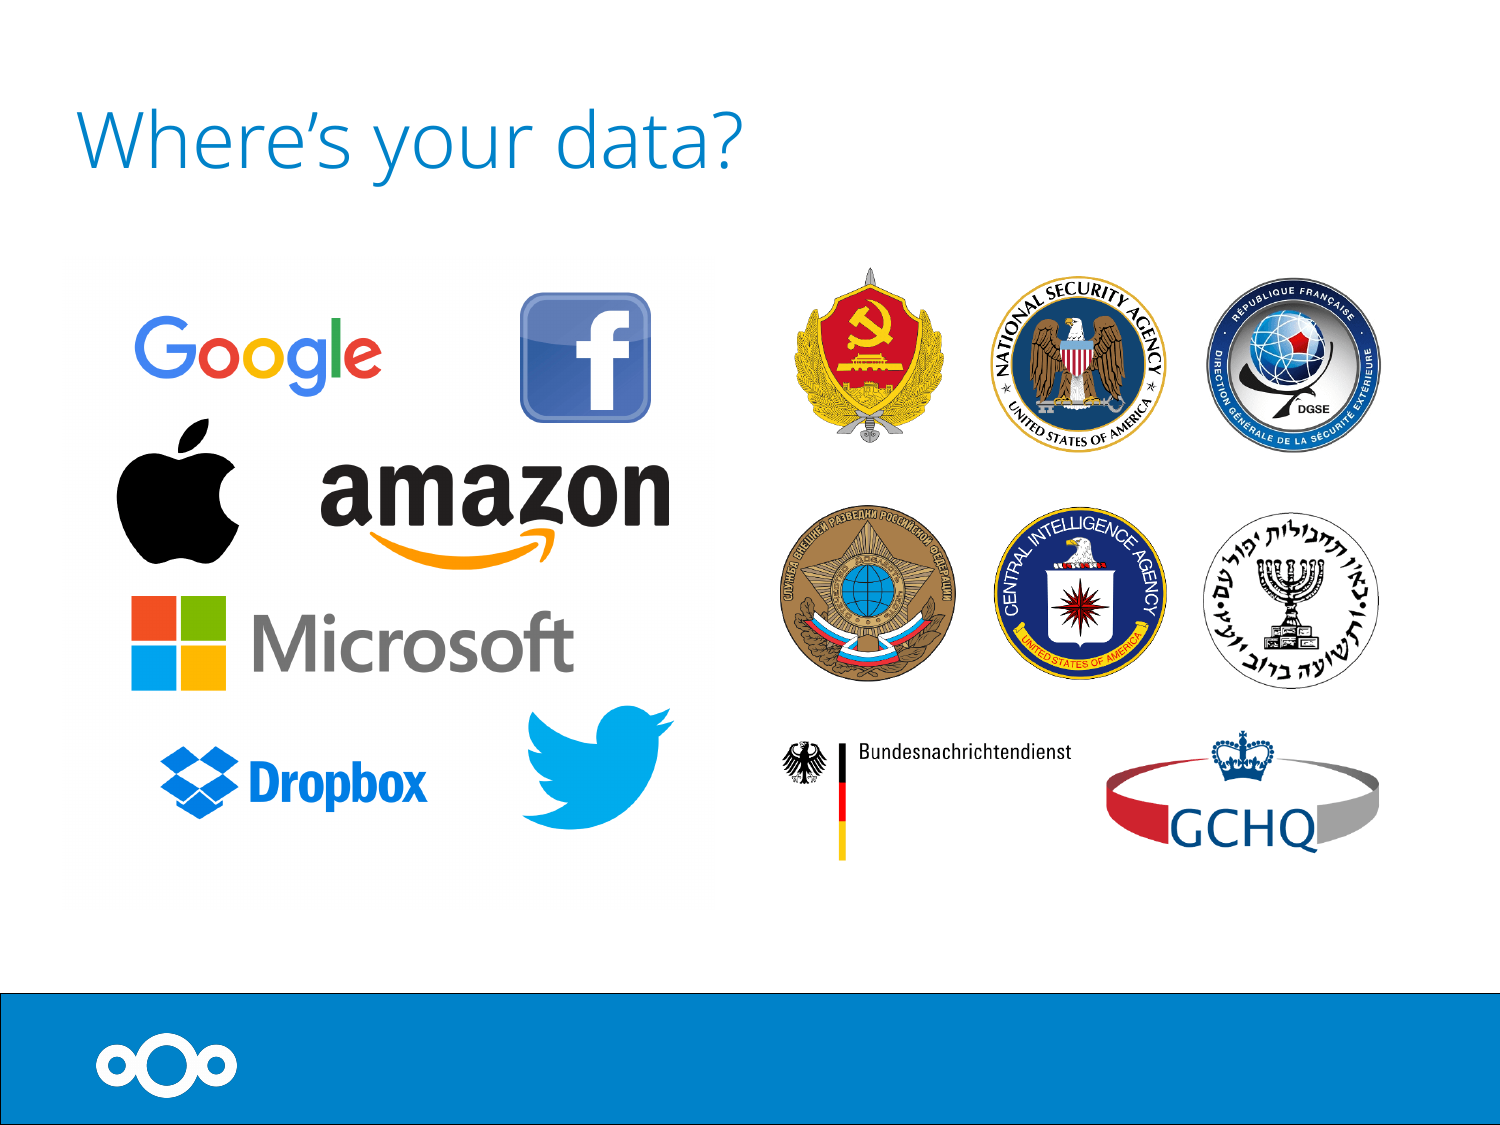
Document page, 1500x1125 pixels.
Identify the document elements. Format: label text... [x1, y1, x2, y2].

picture [62, 256, 715, 910]
picture [754, 247, 1406, 900]
title Where’s your data? [74, 44, 1425, 233]
picture [96, 1033, 237, 1098]
